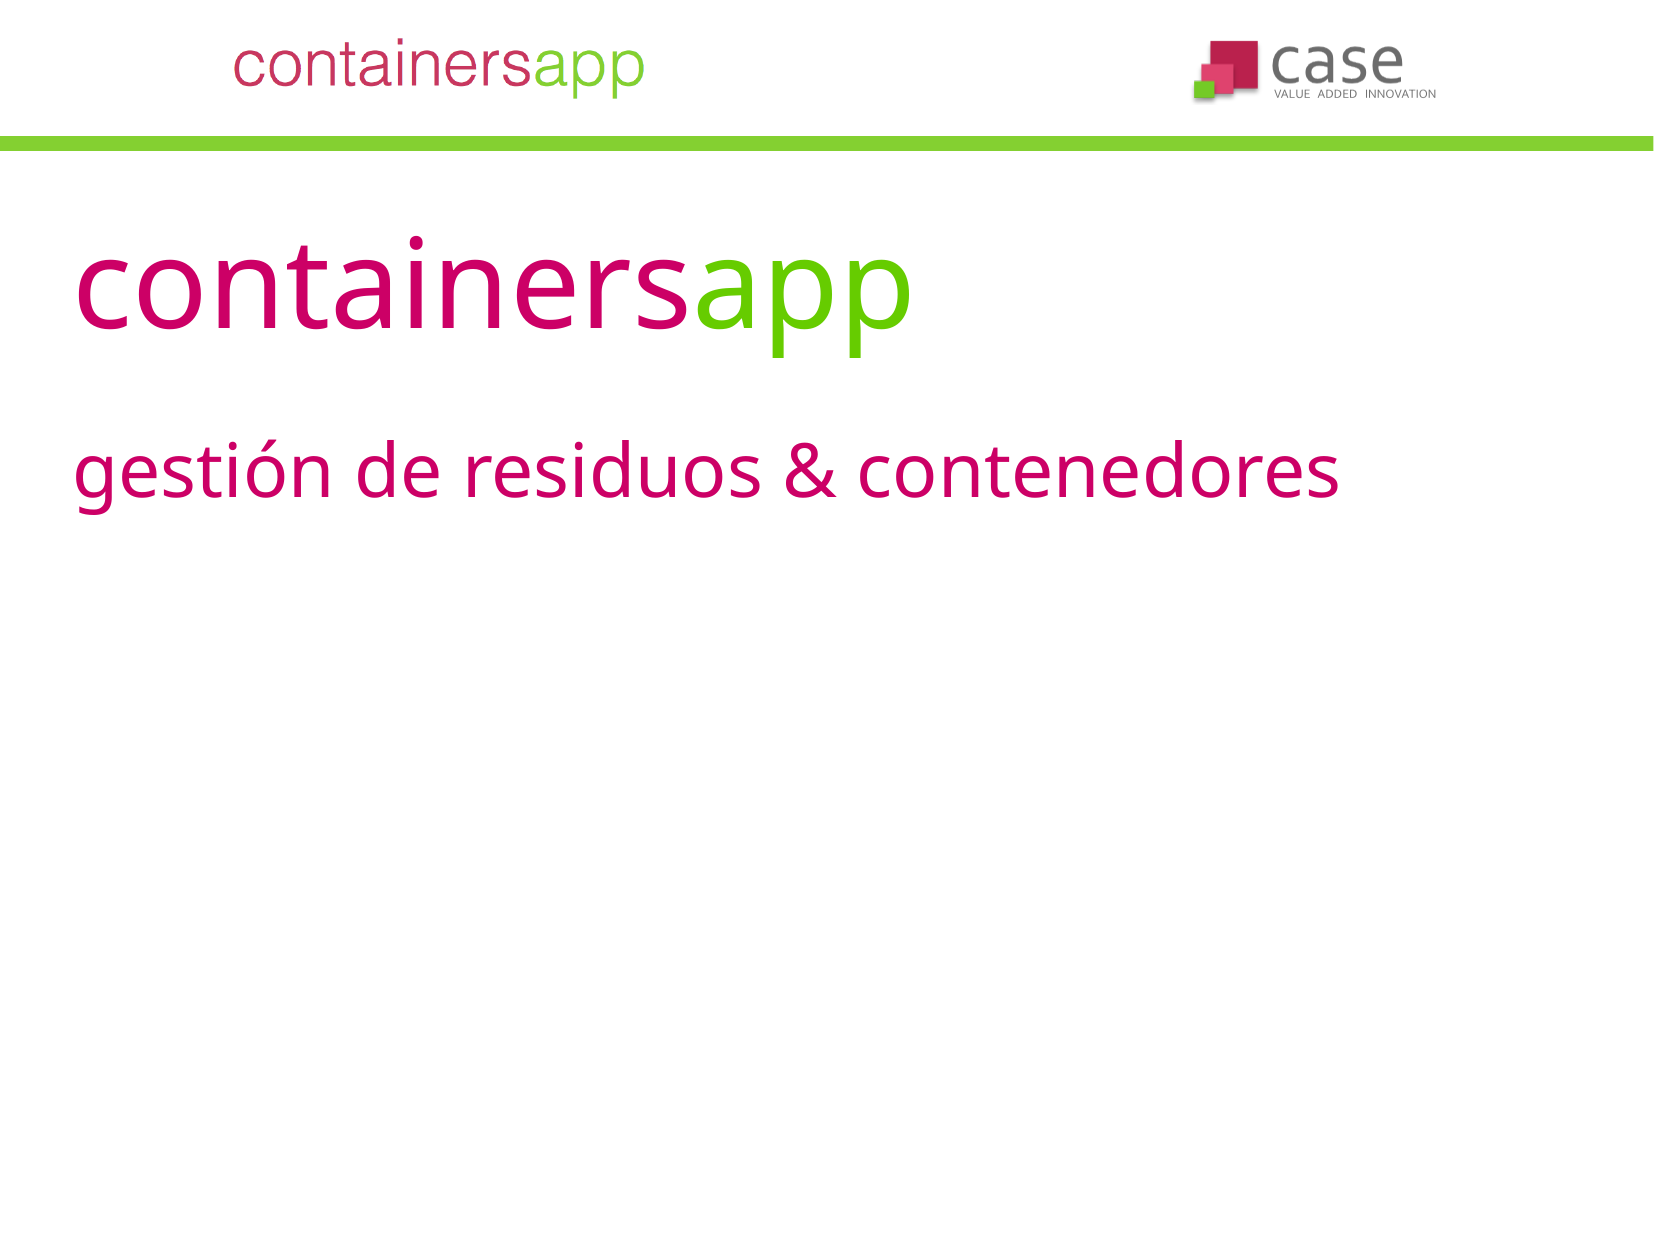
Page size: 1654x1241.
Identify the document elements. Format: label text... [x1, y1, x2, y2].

title containersapp a gestión de residuos & contenedores [72, 207, 1561, 507]
picture [0, 5, 1654, 151]
